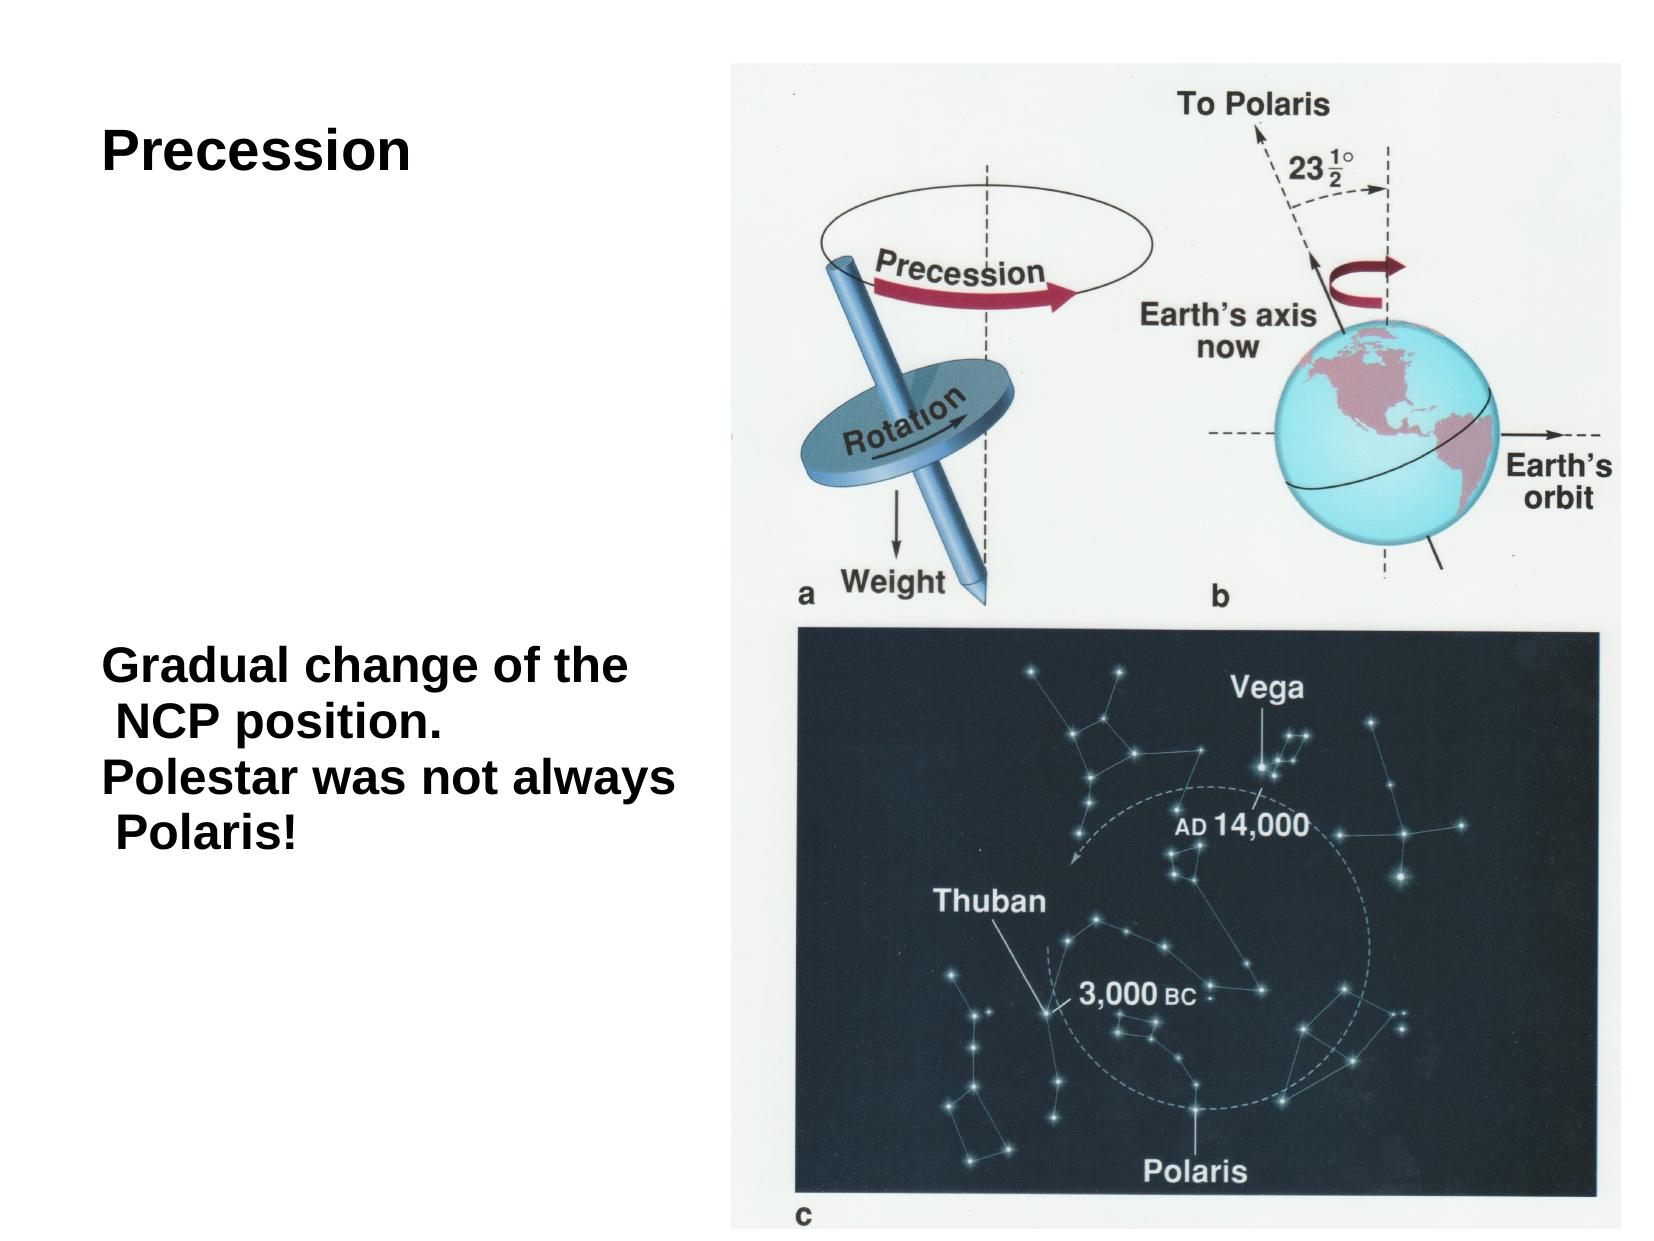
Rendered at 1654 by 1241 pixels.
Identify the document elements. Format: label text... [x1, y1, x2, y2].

text_box Precession Gradual change of the NCP position. Polestar was not always Polaris! [86, 110, 731, 869]
picture [731, 63, 1621, 1229]
